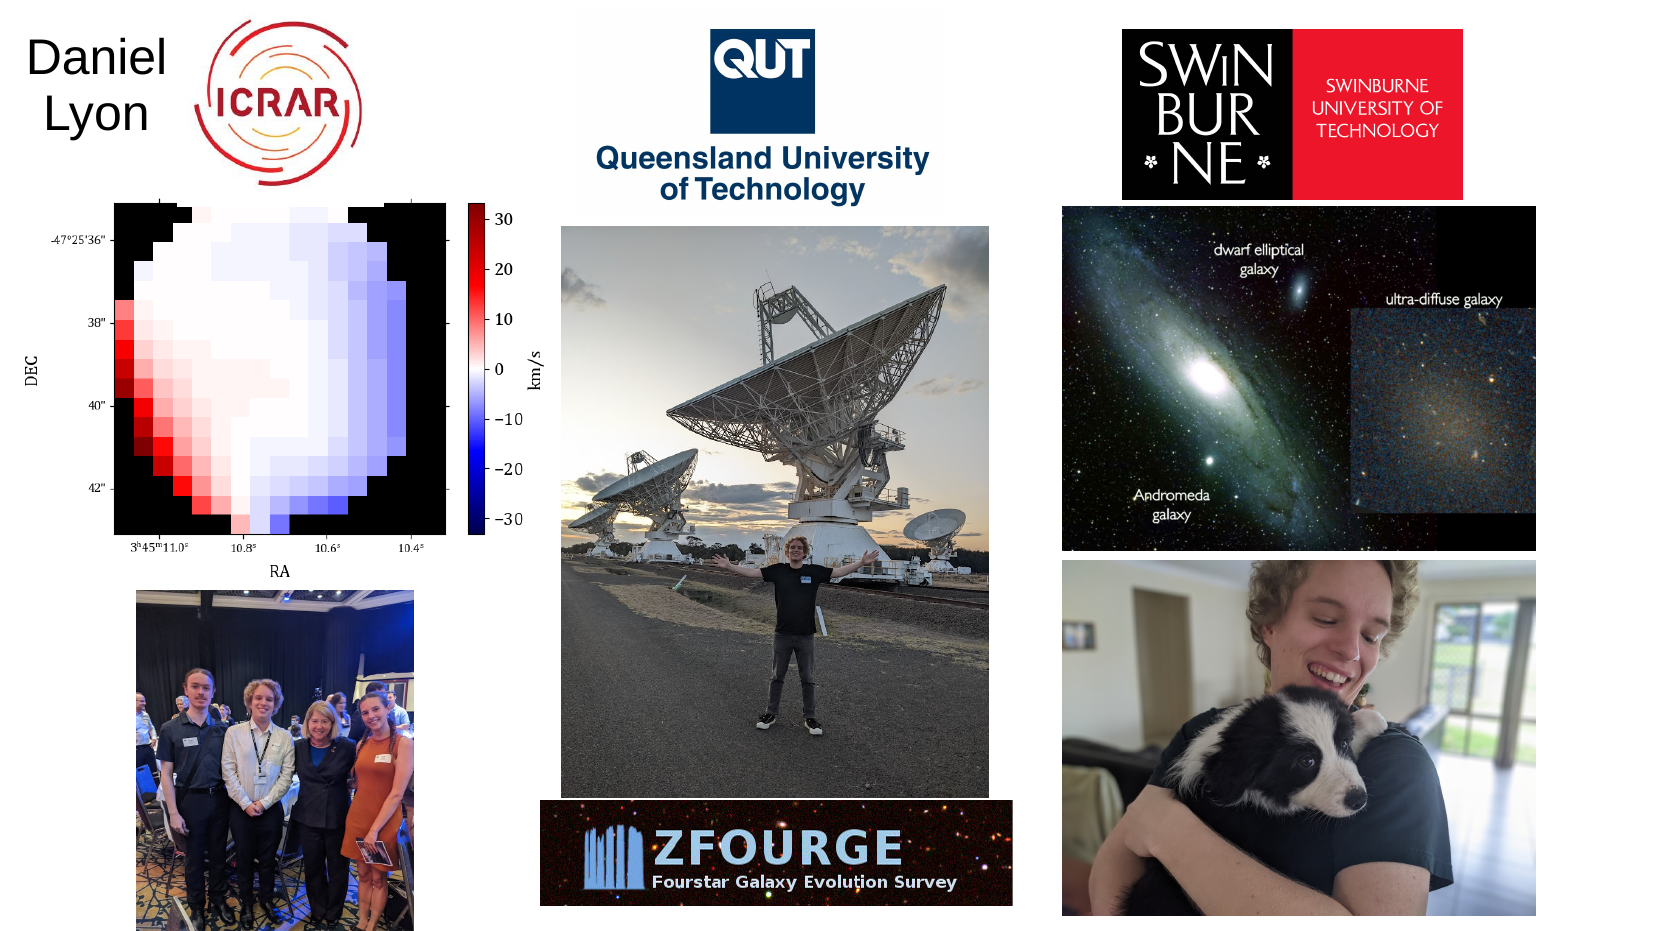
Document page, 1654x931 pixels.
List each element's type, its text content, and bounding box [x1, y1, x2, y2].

picture [15, 0, 552, 589]
picture [1122, 29, 1463, 200]
title Daniel Lyon [0, 29, 207, 142]
picture [1062, 206, 1536, 551]
picture [1062, 560, 1536, 916]
picture [136, 590, 414, 931]
picture [577, 10, 945, 218]
picture [561, 226, 989, 798]
picture [540, 800, 1013, 906]
